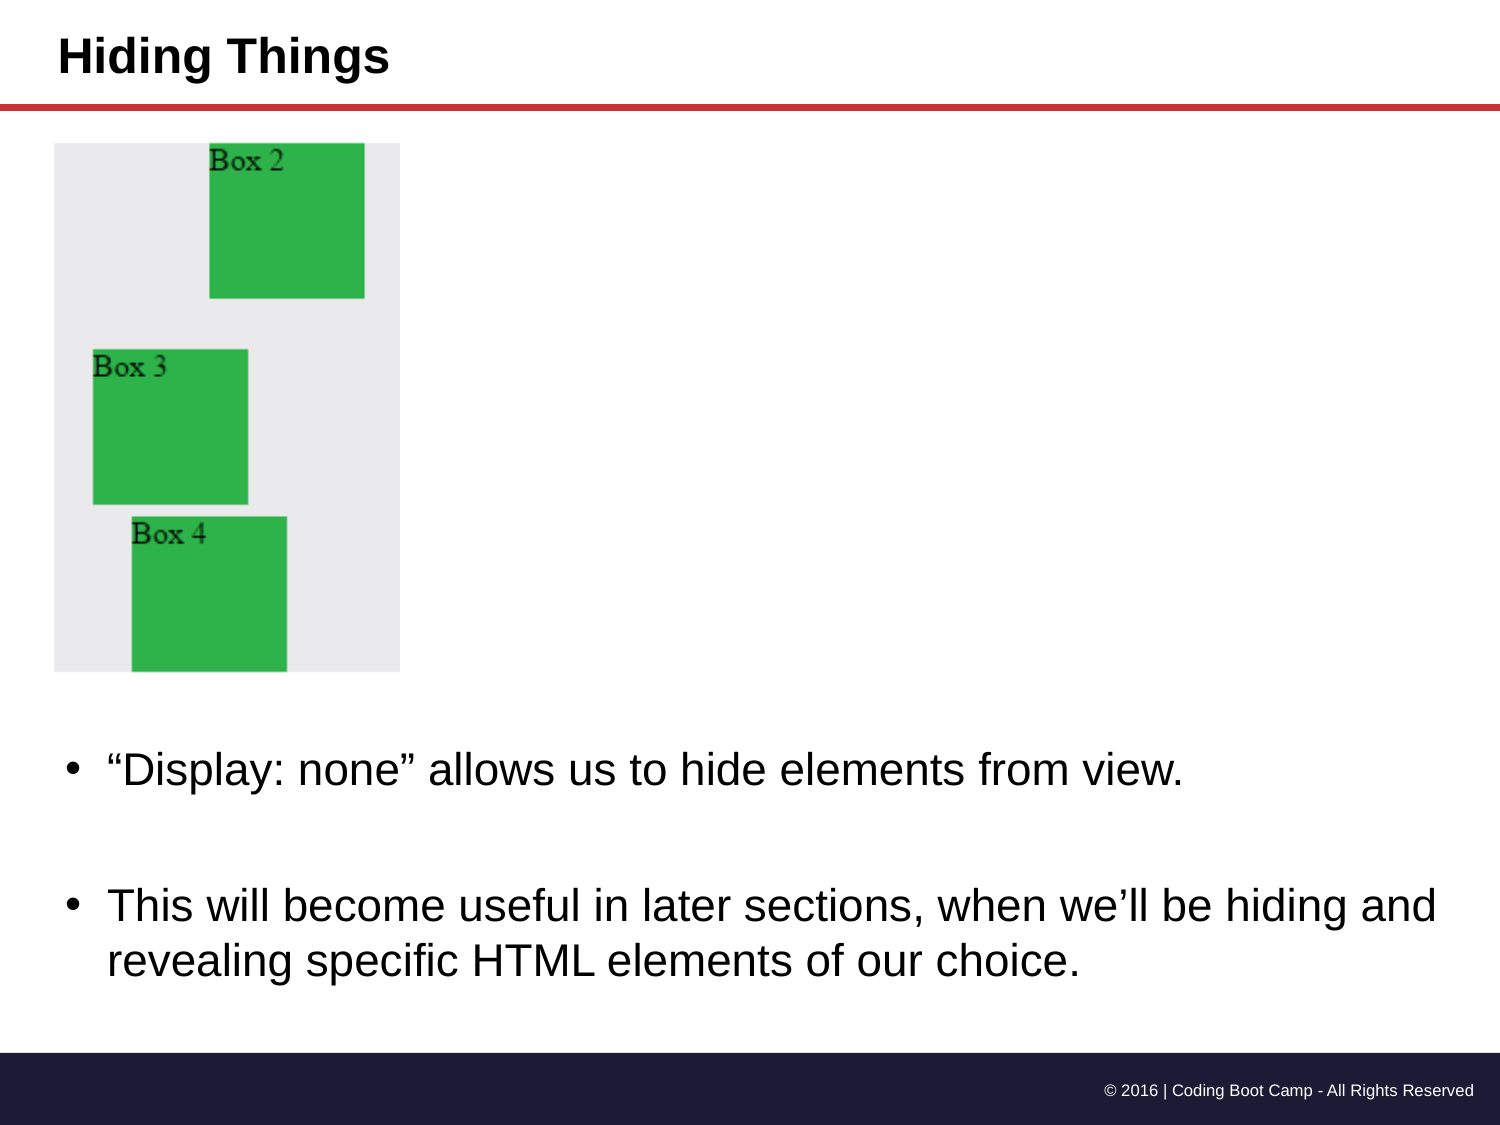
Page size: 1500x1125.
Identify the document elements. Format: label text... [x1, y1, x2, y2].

text_box “Display: none” allows us to hide elements from view. This will become useful in later sections, when we’ll be hiding and revealing specific HTML elements of our choice. [49, 725, 1463, 1001]
picture [45, 130, 400, 688]
text_box Hiding Things [49, 16, 1188, 91]
